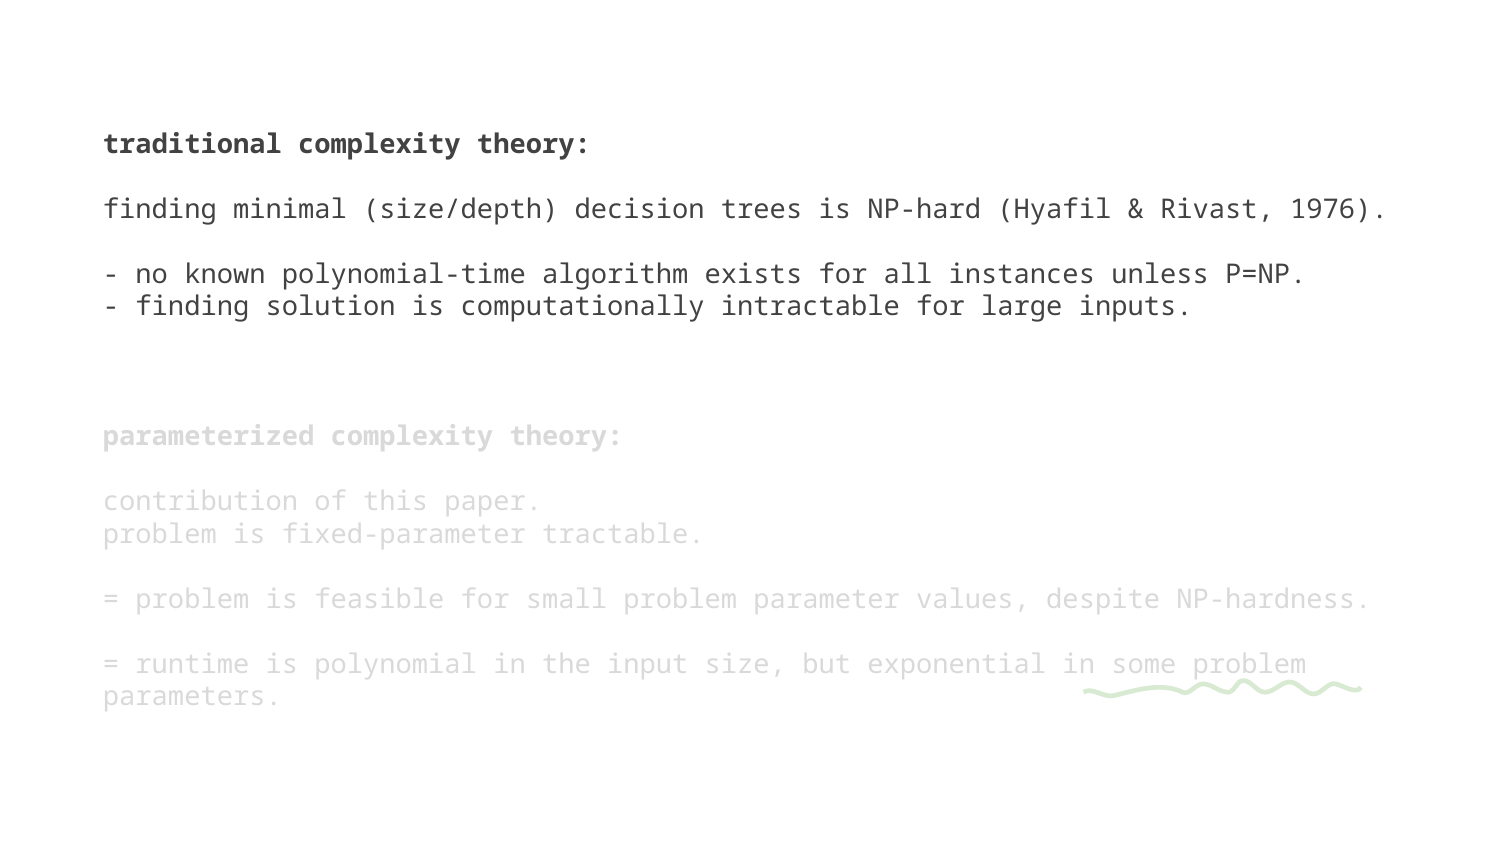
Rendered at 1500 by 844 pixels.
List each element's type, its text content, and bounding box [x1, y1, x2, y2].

text_box traditional complexity theory: finding minimal (size/depth) decision trees is NP-hard (Hyafil & Rivast, 1976). - no known polynomial-time algorithm exists for all instances unless P=NP. - finding solution is computationally intractable for large inputs. parameterized complexity theory: contribution of this paper. problem is fixed-parameter tractable. = problem is feasible for small problem parameter values, despite NP-hardness. = runtime is polynomial in the input size, but exponential in some problem parameters. [87, 111, 1412, 759]
